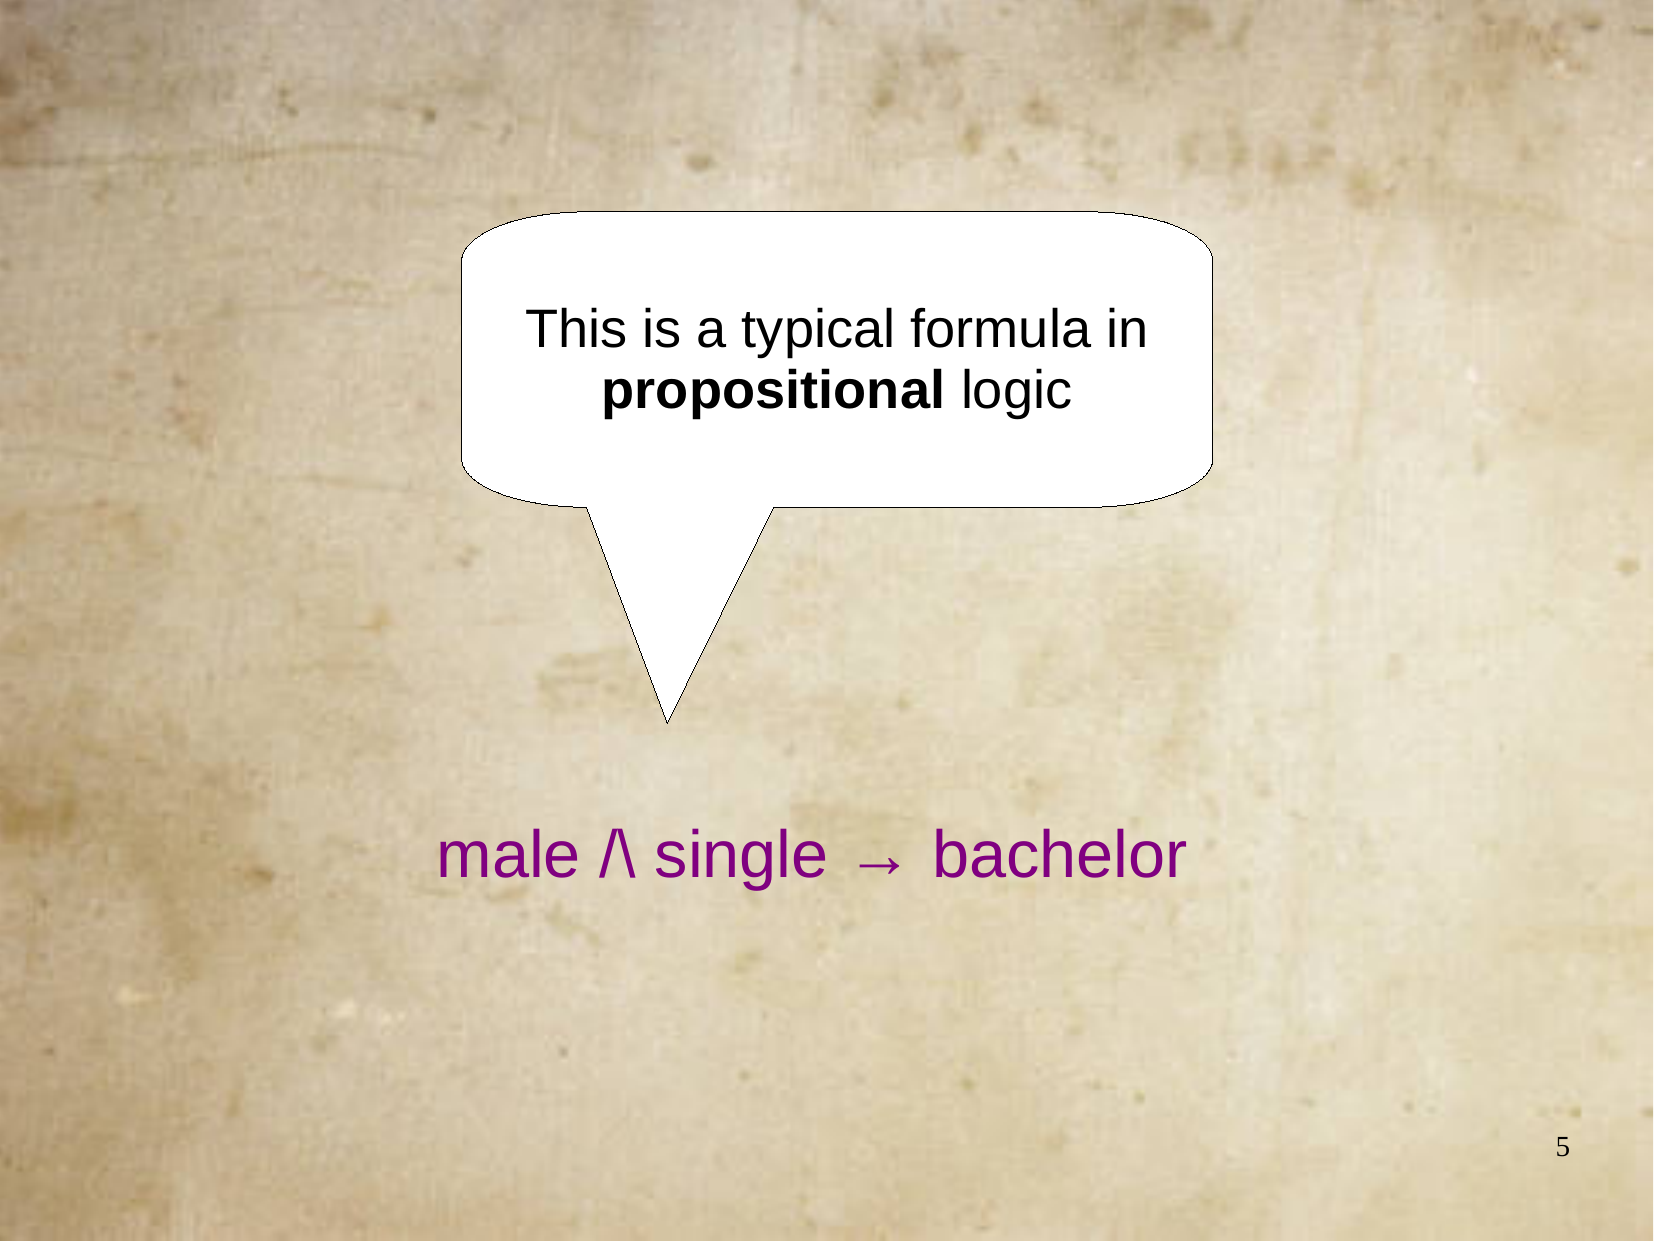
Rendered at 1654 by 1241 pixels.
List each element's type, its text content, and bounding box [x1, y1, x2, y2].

subtitle male /\ single → bachelor [329, 762, 1295, 946]
picture [0, 0, 1654, 1241]
text_box This is a typical formula in propositional logic [461, 211, 1213, 724]
